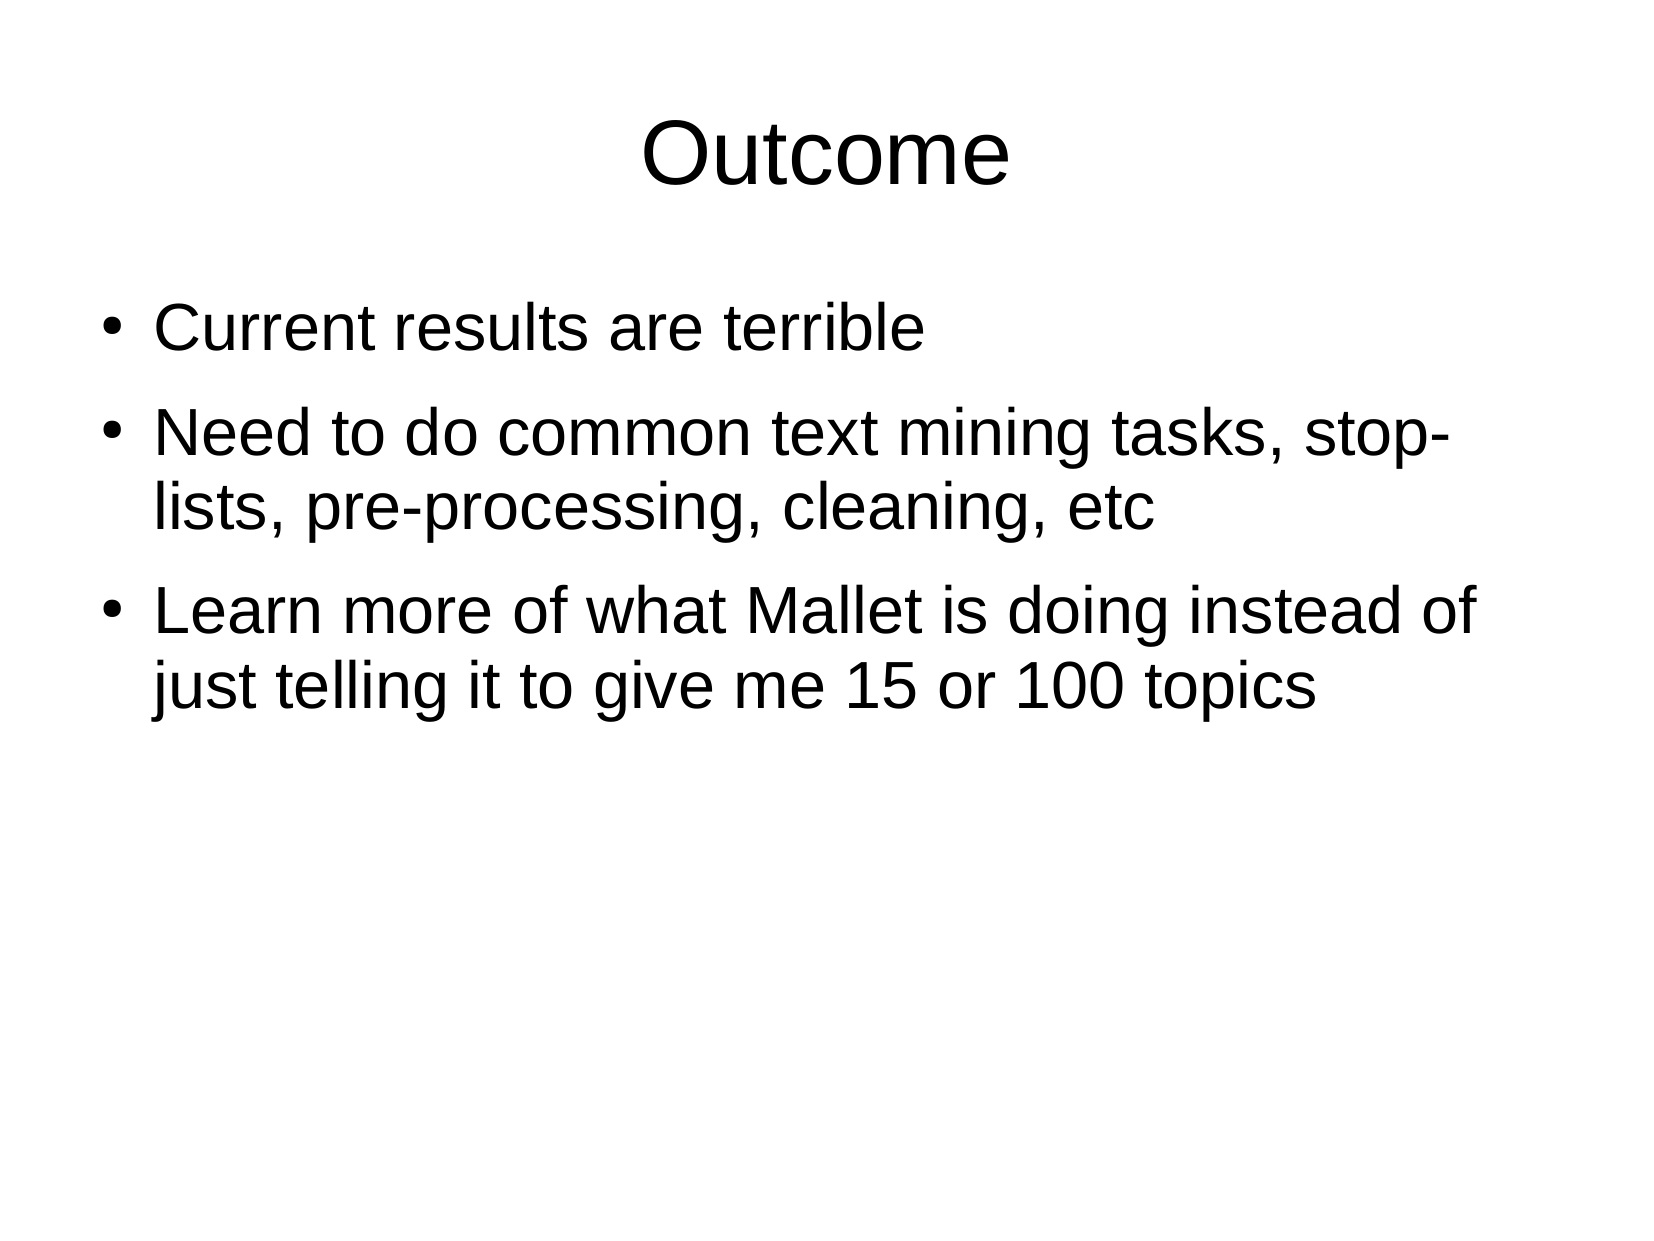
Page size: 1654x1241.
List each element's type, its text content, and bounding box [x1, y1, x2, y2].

list Current results are terrible Need to do common text mining tasks, stop-lists, pre-processing, cleaning, etc Learn more of what Mallet is doing instead of just telling it to give me 15 or 100 topics [82, 290, 1571, 1010]
title Outcome [82, 49, 1571, 257]
